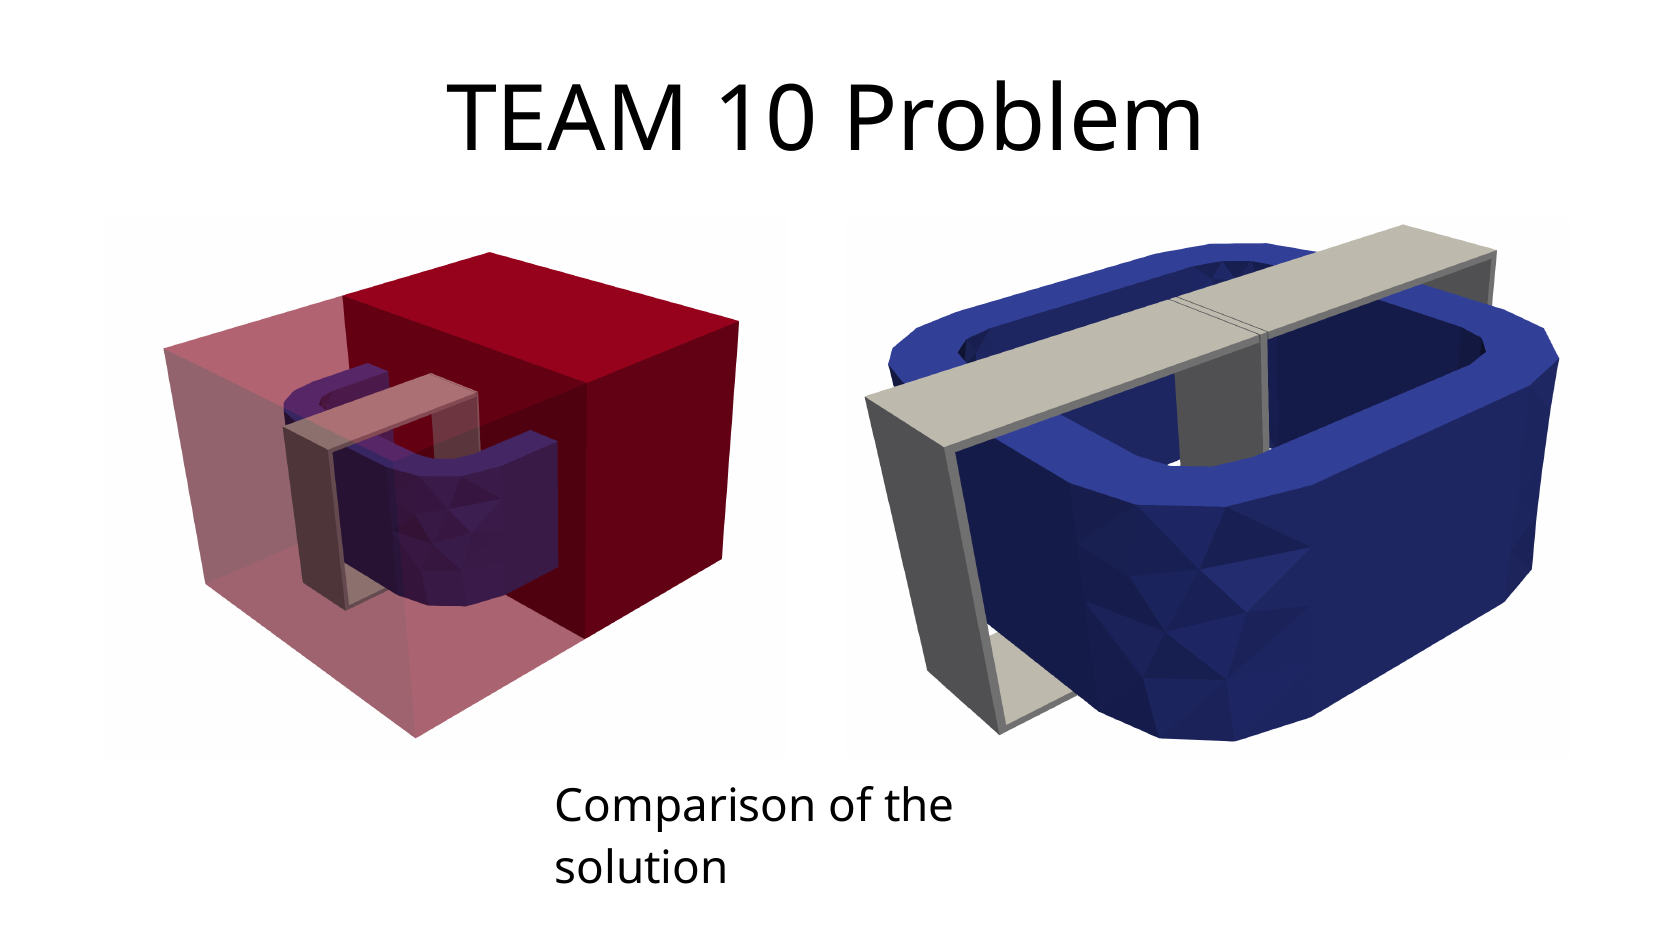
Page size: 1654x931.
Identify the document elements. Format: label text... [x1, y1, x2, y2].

text_box Comparison of the solution [540, 765, 1081, 833]
picture [845, 218, 1572, 757]
picture [104, 217, 787, 758]
title TEAM 10 Problem [82, 37, 1571, 193]
